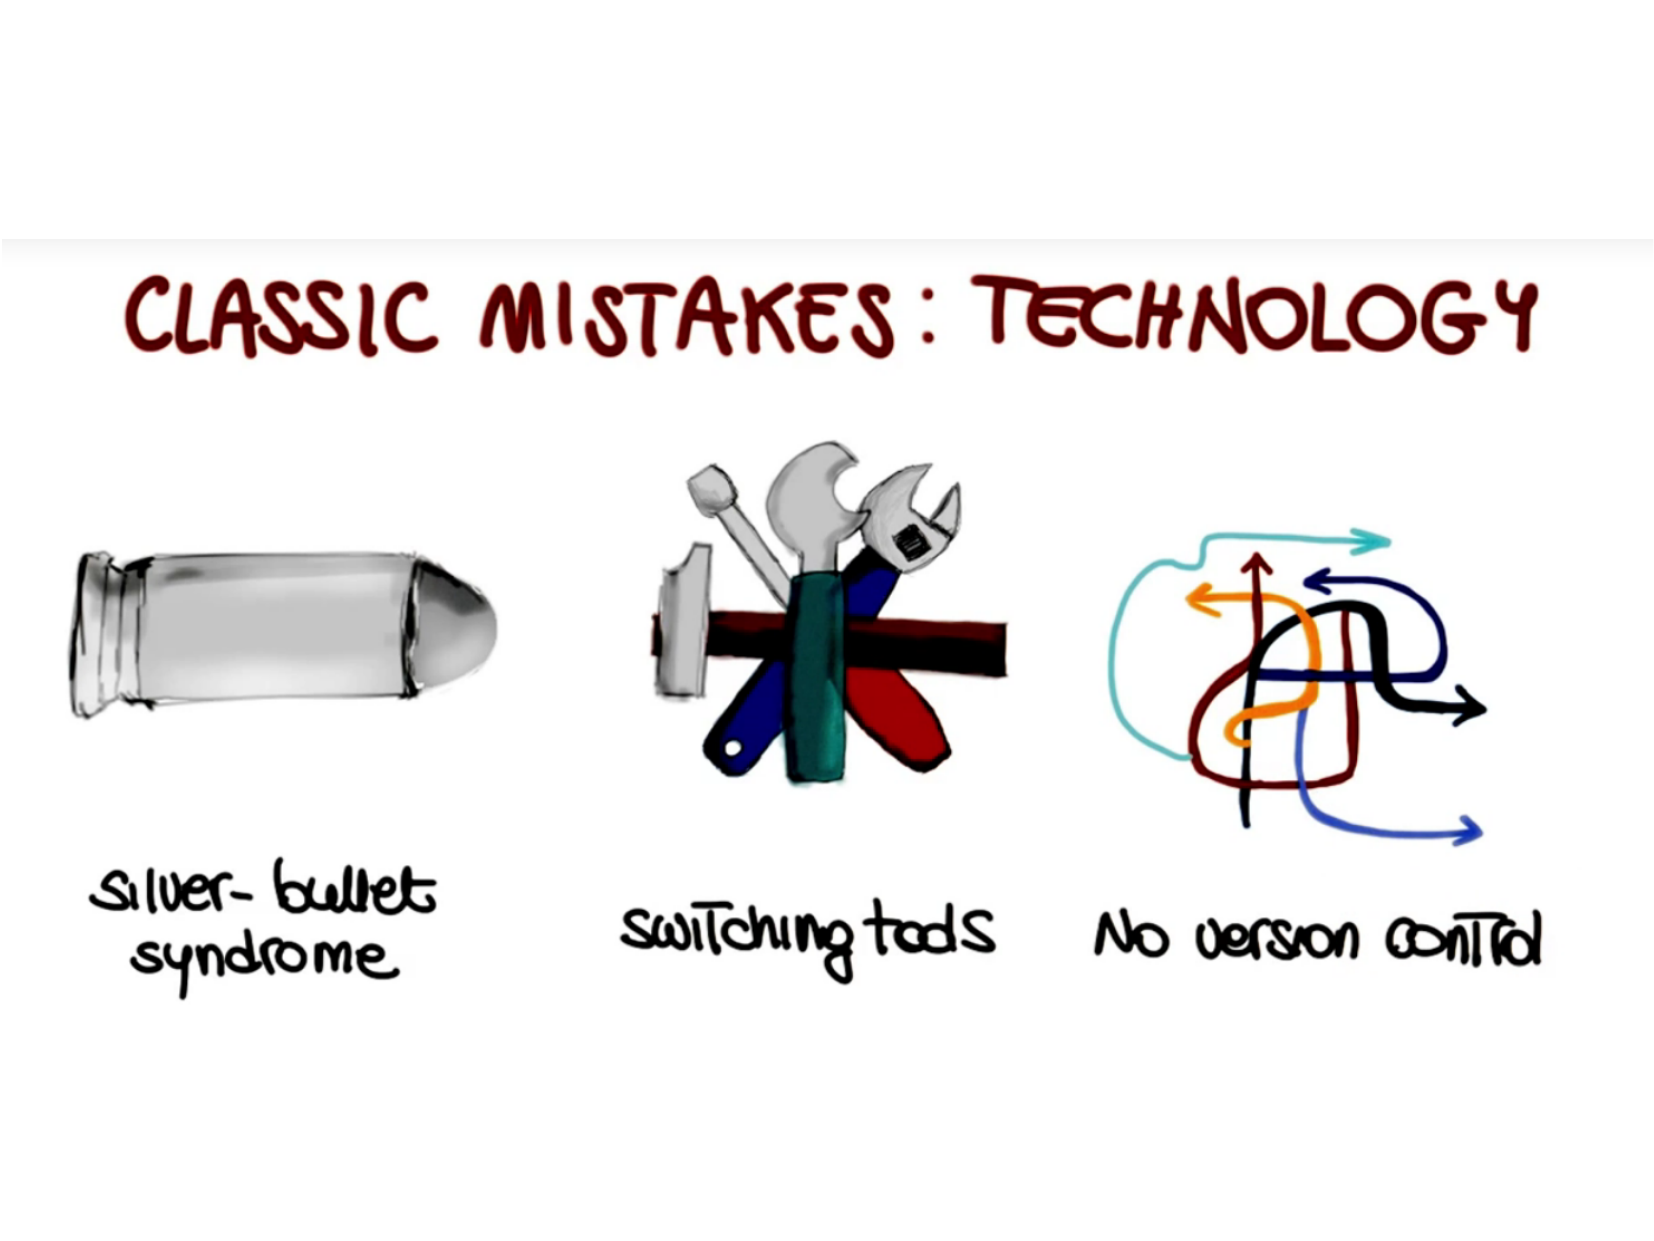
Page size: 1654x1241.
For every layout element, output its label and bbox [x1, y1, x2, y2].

picture [2, 239, 1654, 1008]
